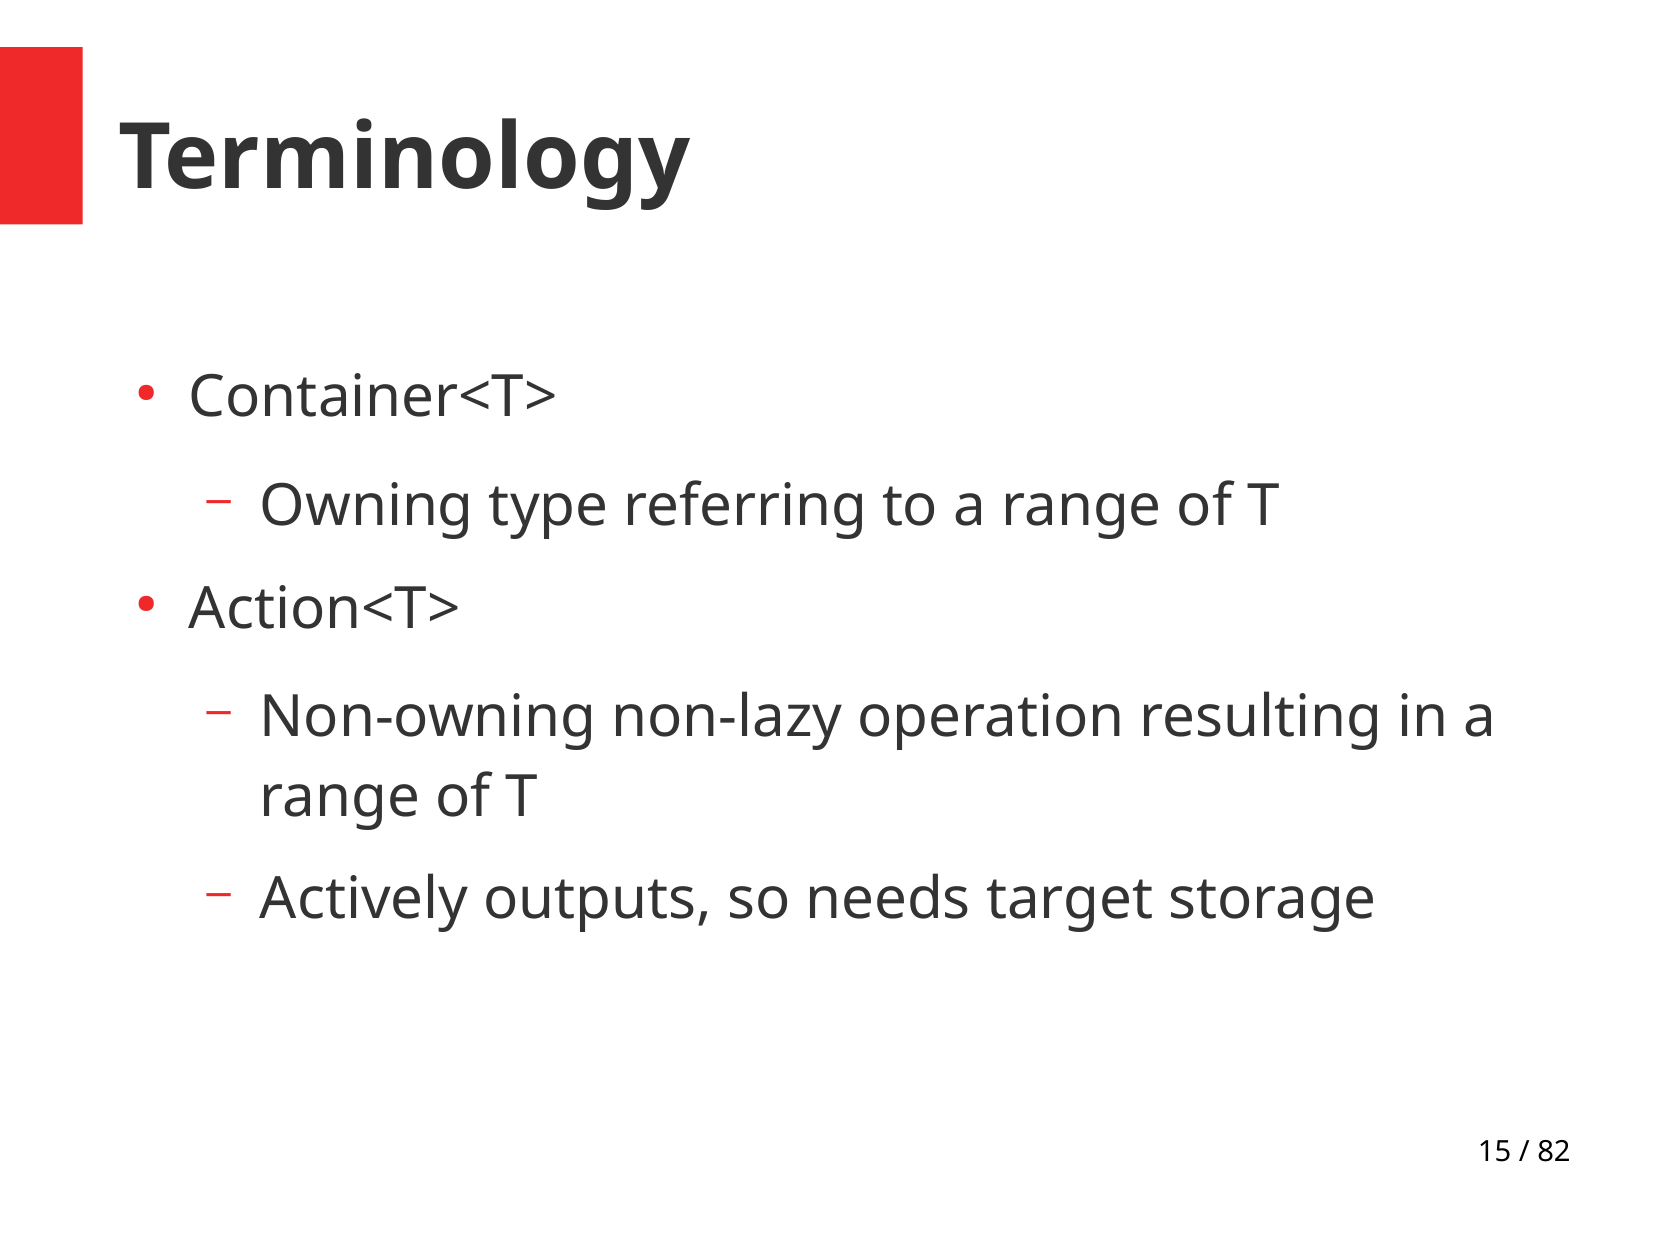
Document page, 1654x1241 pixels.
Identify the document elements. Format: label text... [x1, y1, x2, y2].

list Container<T> Owning type referring to a range of T Action<T> Non-owning non-lazy operation resulting in a range of T Actively outputs, so needs target storage [118, 354, 1536, 1074]
title Terminology [118, 49, 1571, 257]
